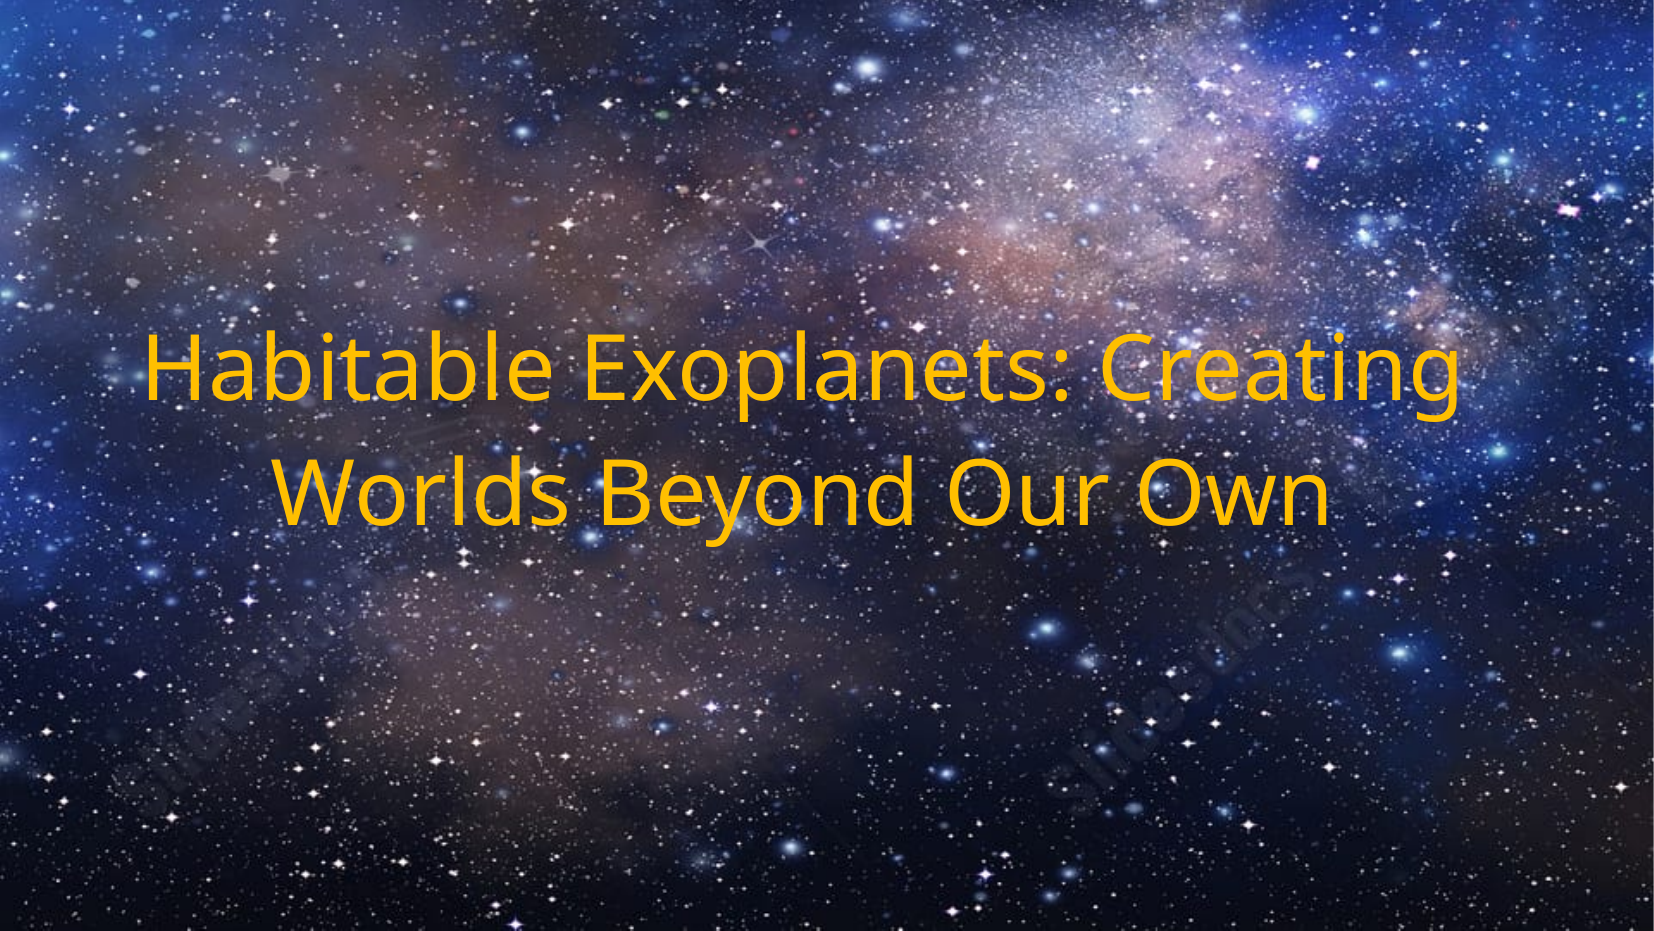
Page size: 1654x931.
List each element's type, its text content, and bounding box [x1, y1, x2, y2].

picture [0, 0, 1654, 931]
title Habitable Exoplanets: Creating Worlds Beyond Our Own [59, 294, 1548, 561]
